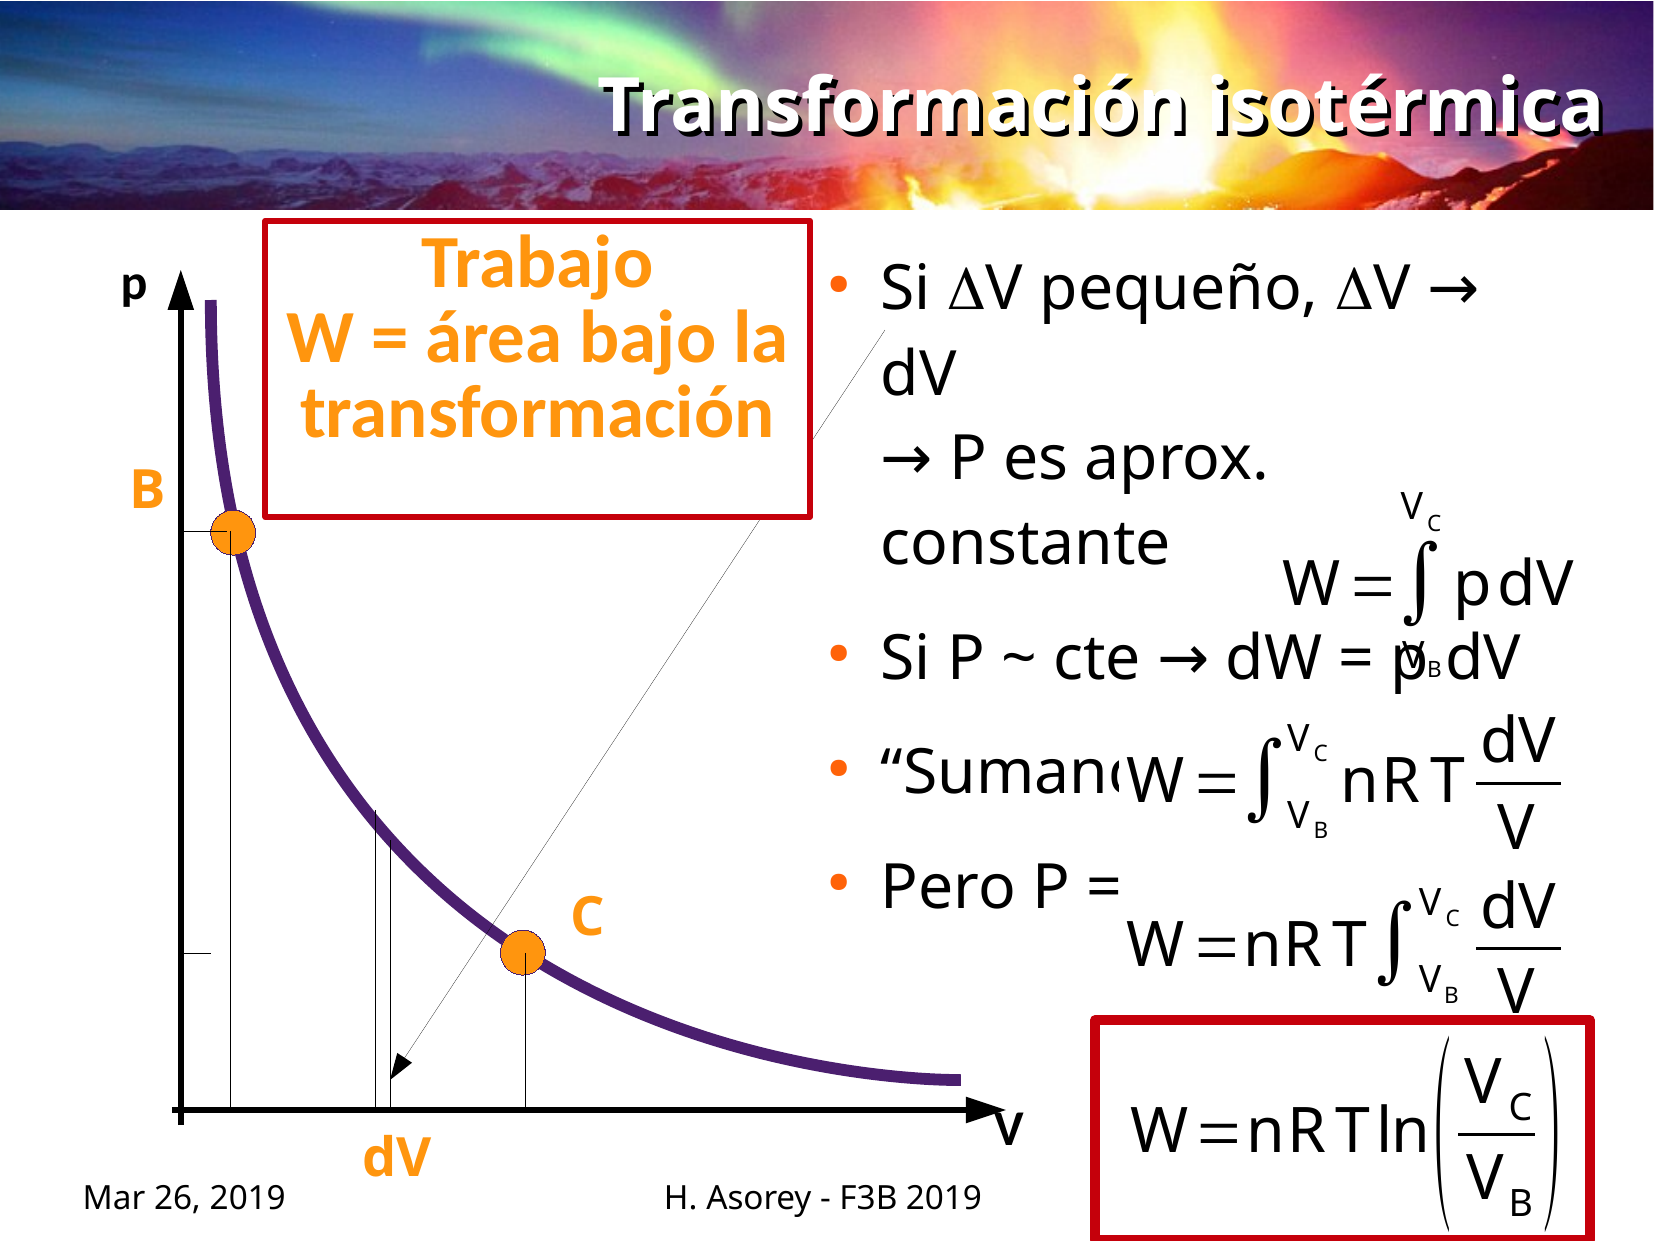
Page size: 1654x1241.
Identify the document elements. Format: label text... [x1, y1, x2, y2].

title Transformación isotérmica [45, 15, 1606, 191]
text_box C [544, 870, 631, 959]
text_box B [105, 443, 191, 532]
chart [1275, 483, 1582, 685]
text_box [500, 930, 545, 976]
text_box V [979, 1129, 1039, 1177]
chart [1118, 1025, 1570, 1235]
picture [0, 1, 1654, 210]
text_box Trabajo W = área bajo la transformación [265, 220, 811, 517]
chart [1118, 702, 1570, 1015]
text_box p [105, 255, 163, 331]
text_box dV [330, 1111, 466, 1201]
list Si DV pequeño, DV → dV → P es aprox. constante Si P ~ cte → dW = p dV “Sumando”: Pero P = n R T / V: [810, 243, 1537, 1129]
text_box [210, 510, 256, 556]
